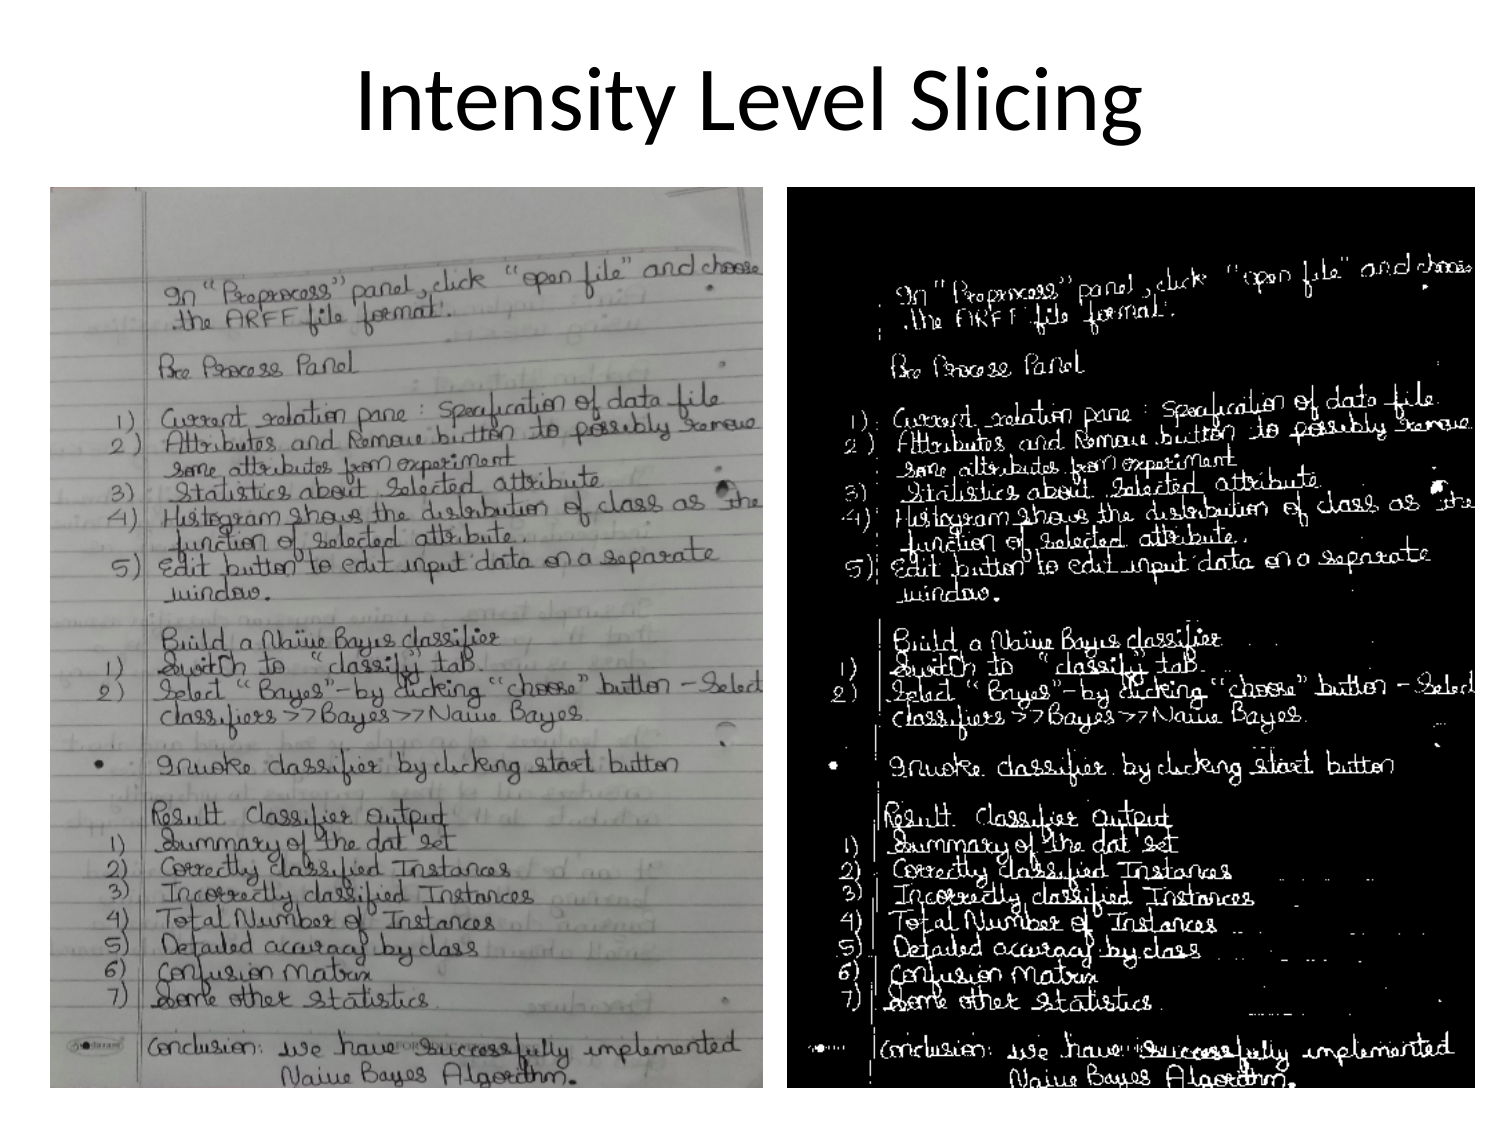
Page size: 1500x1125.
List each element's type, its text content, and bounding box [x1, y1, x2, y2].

picture [787, 187, 1475, 1088]
picture [50, 187, 763, 1088]
title Intensity Level Slicing [75, 0, 1425, 188]
